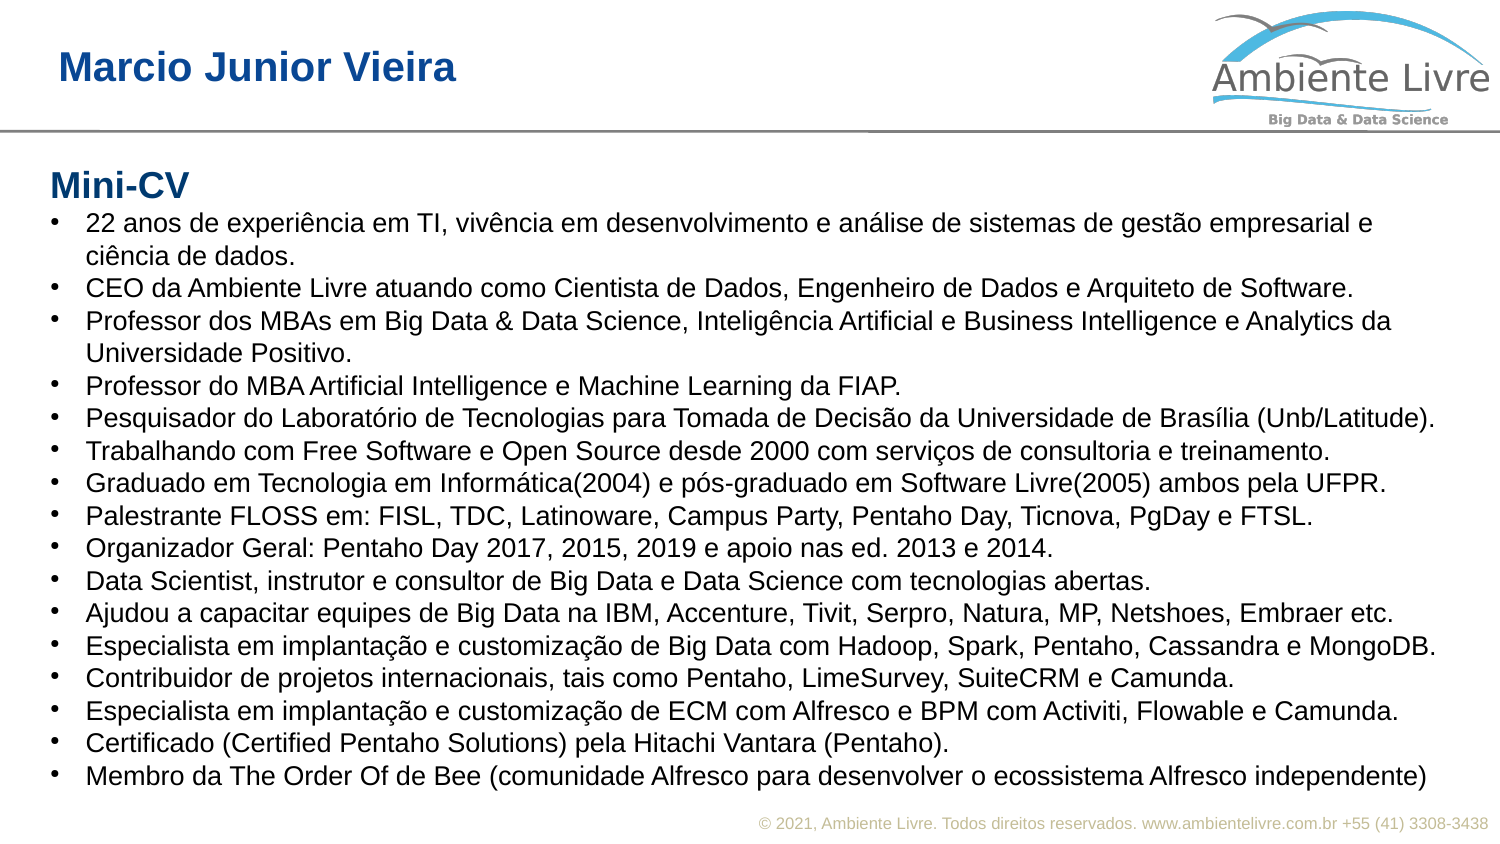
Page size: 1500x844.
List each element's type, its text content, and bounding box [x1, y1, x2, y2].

picture [1212, 11, 1489, 127]
title Marcio Junior Vieira [43, 8, 1127, 129]
text_box Mini-CV 22 anos de experiência em TI, vivência em desenvolvimento e análise de sistemas de gestão empresarial e ciência de dados. CEO da Ambiente Livre atuando como Cientista de Dados, Engenheiro de Dados e Arquiteto de Software. Professor dos MBAs em Big Data & Data Science, Inteligência Artificial e Business Intelligence e Analytics da Universidade Positivo. Professor do MBA Artificial Intelligence e Machine Learning da FIAP. Pesquisador do Laboratório de Tecnologias para Tomada de Decisão da Universidade de Brasília (Unb/Latitude). Trabalhando com Free Software e Open Source desde 2000 com serviços de consultoria e treinamento. Graduado em Tecnologia em Informática(2004) e pós-graduado em Software Livre(2005) ambos pela UFPR. Palestrante FLOSS em: FISL, TDC, Latinoware, Campus Party, Pentaho Day, Ticnova, PgDay e FTSL. Organizador Geral: Pentaho Day 2017, 2015, 2019 e apoio nas ed. 2013 e 2014. Data Scientist, instrutor e consultor de Big Data e Data Science com tecnologias abertas. Ajudou a capacitar equipes de Big Data na IBM, Accenture, Tivit, Serpro, Natura, MP, Netshoes, Embraer etc. Especialista em implantação e customização de Big Data com Hadoop, Spark, Pentaho, Cassandra e MongoDB. Contribuidor de projetos internacionais, tais como Pentaho, LimeSurvey, SuiteCRM e Camunda. Especialista em implantação e customização de ECM com Alfresco e BPM com Activiti, Flowable e Camunda. Certificado (Certified Pentaho Solutions) pela Hitachi Vantara (Pentaho). Membro da The Order Of de Bee (comunidade Alfresco para desenvolver o ecossistema Alfresco independente) [35, 153, 1477, 798]
